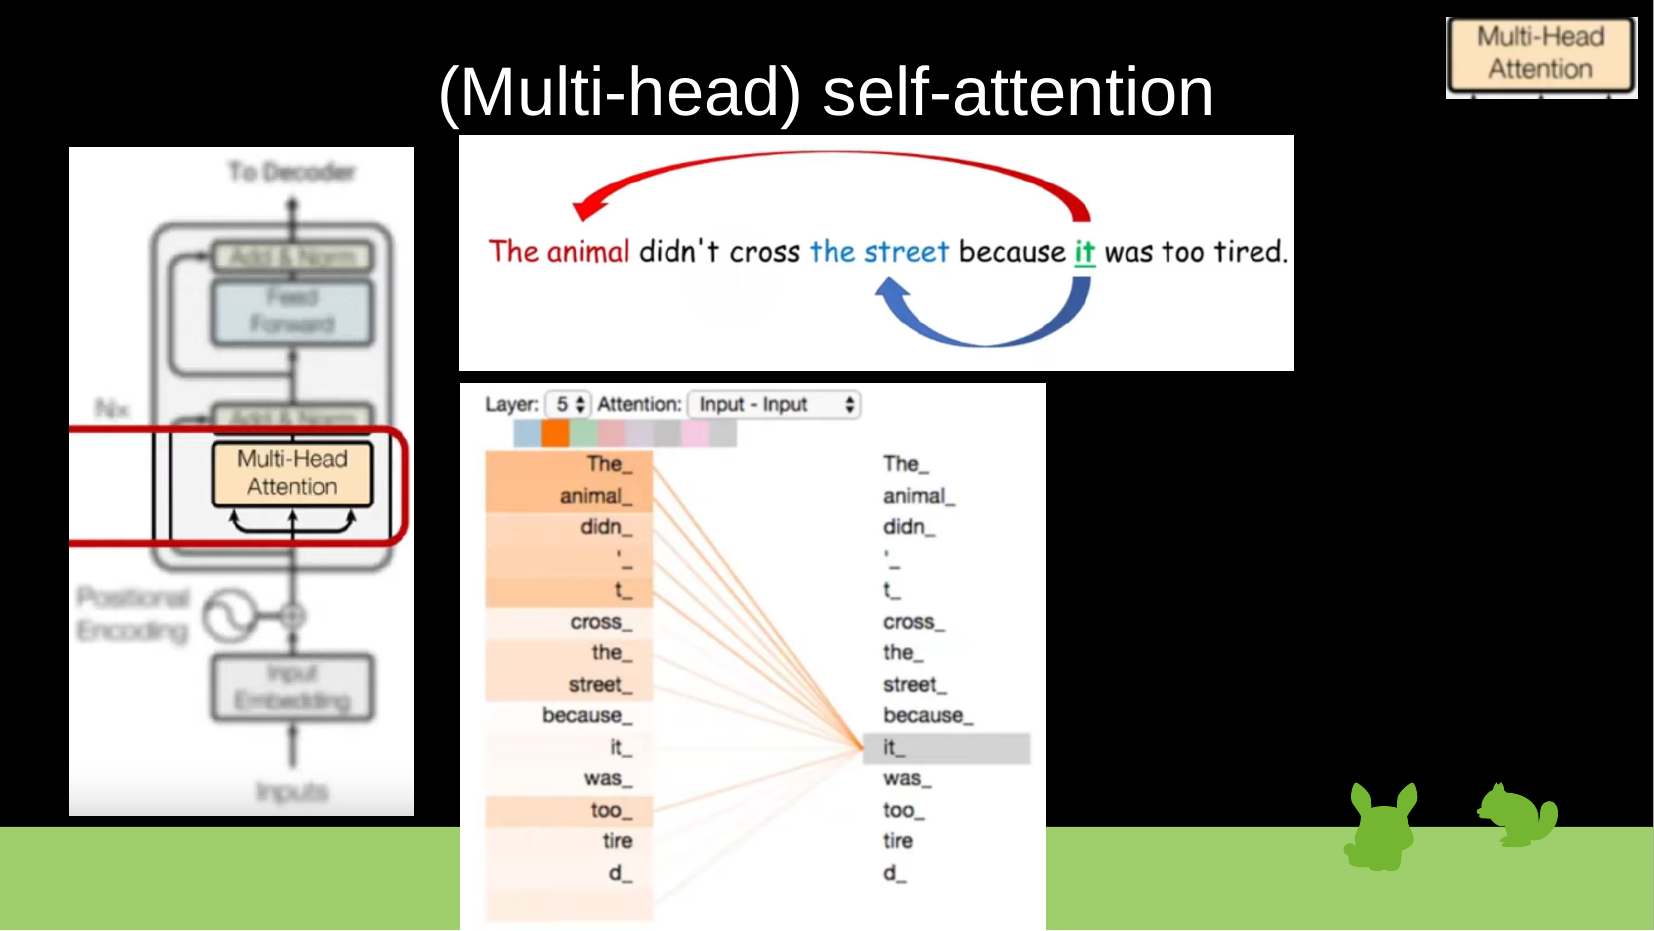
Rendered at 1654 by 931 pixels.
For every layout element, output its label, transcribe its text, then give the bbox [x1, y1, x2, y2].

picture [1446, 17, 1638, 99]
picture [459, 135, 1294, 371]
picture [460, 383, 1046, 931]
picture [69, 147, 414, 816]
title (Multi-head) self-attention [88, 17, 1565, 166]
